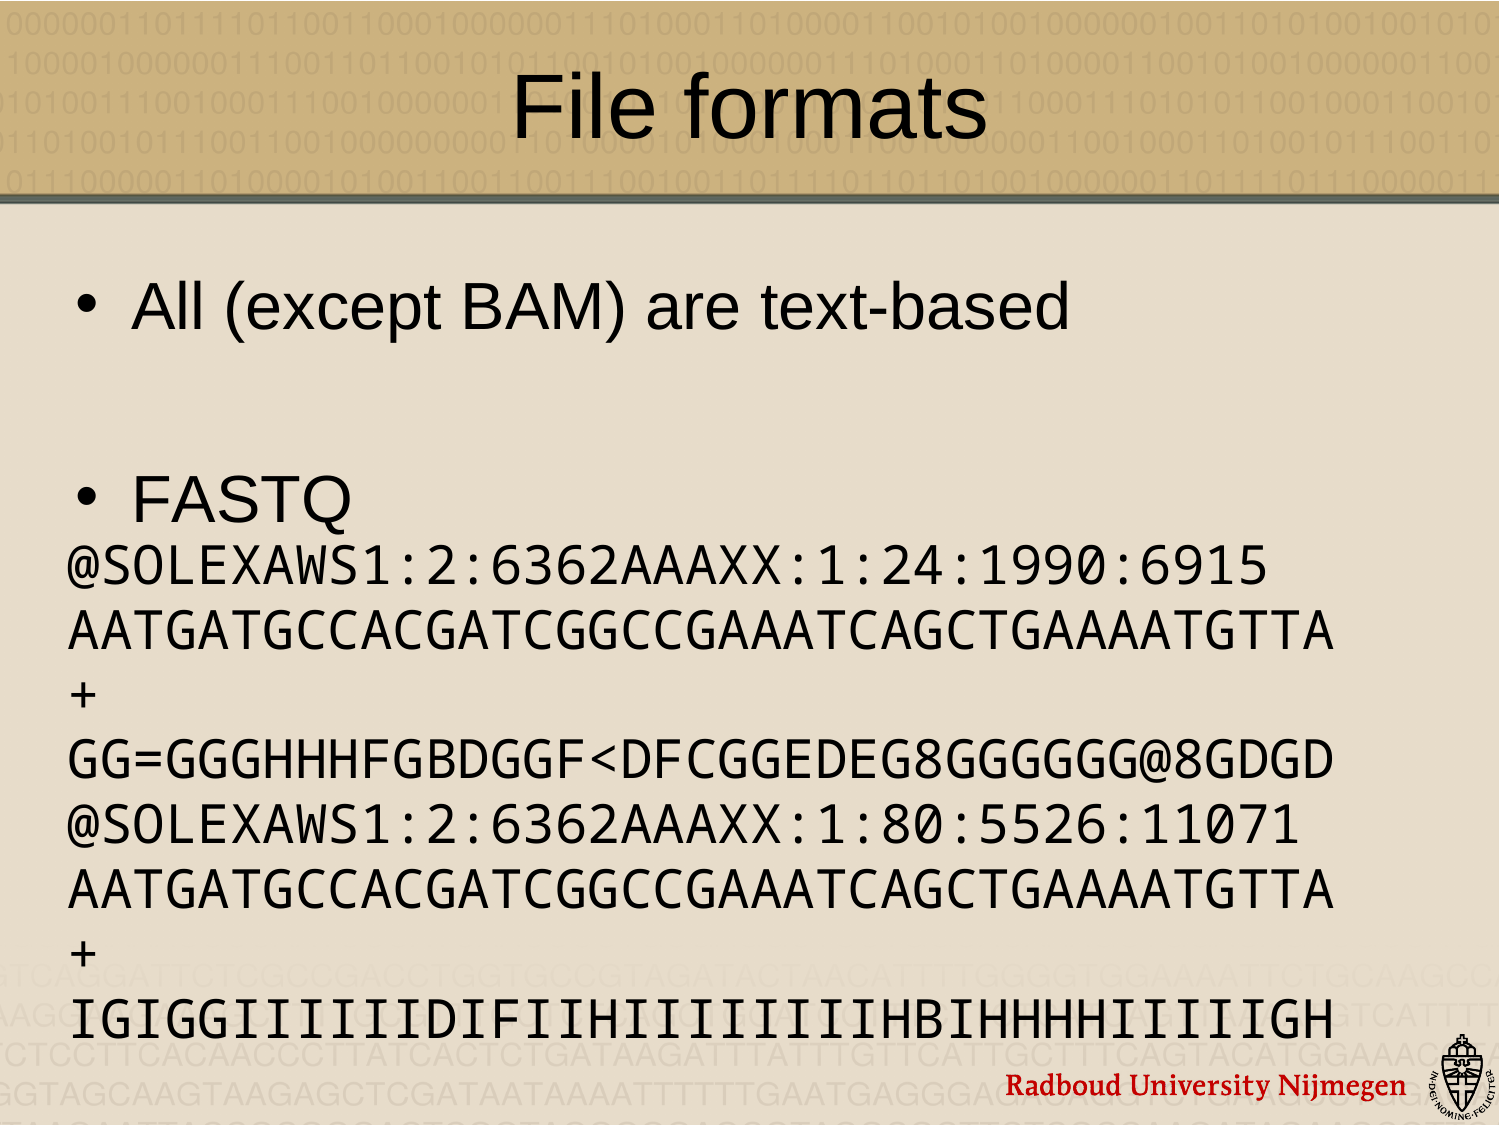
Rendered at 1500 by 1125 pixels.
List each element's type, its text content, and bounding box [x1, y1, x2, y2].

text_box @SOLEXAWS1:2:6362AAAXX:1:24:1990:6915 AATGATGCCACGATCGGCCGAAATCAGCTGAAAATGTTA + GG=GGGHHHFGBDGGF<DFCGGEDEG8GGGGGG@8GDGD @SOLEXAWS1:2:6362AAAXX:1:80:5526:11071 AATGATGCCACGATCGGCCGAAATCAGCTGAAAATGTTA + IGIGGIIIIIIDIFIIHIIIIIIIIHBIHHHHIIIIIGH [51, 521, 1477, 1059]
list All (except BAM) are text-based FASTQ [75, 262, 1426, 521]
title File formats [75, 7, 1425, 196]
picture [0, 1, 1500, 1125]
